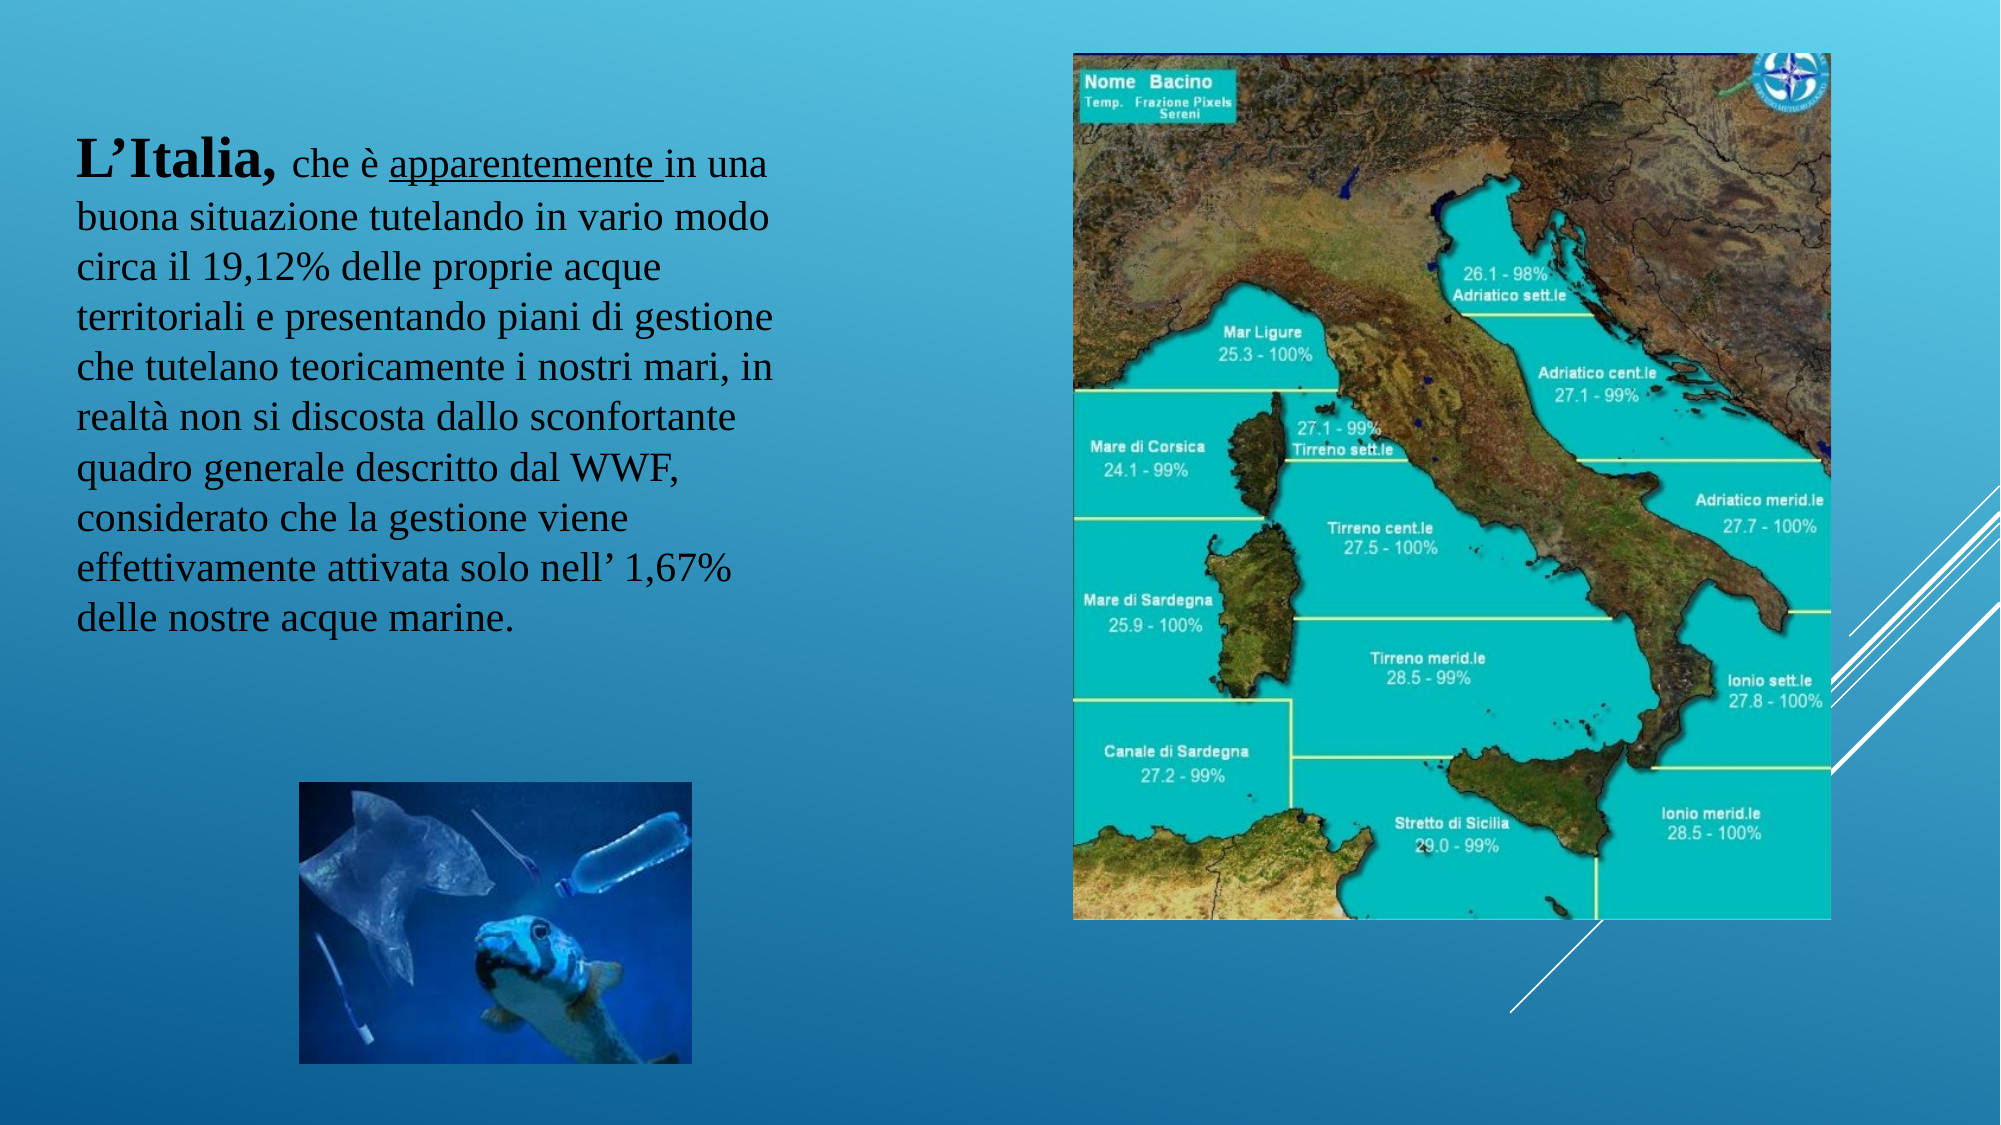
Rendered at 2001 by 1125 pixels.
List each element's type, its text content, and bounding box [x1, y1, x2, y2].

picture [1073, 53, 1832, 921]
picture [299, 782, 692, 1064]
text_box L’Italia, che è apparentemente in una buona situazione tutelando in vario modo circa il 19,12% delle proprie acque territoriali e presentando piani di gestione che tutelano teoricamente i nostri mari, in realtà non si discosta dallo sconfortante quadro generale descritto dal WWF, considerato che la gestione viene effettivamente attivata solo nell’ 1,67% delle nostre acque marine. [61, 111, 820, 698]
